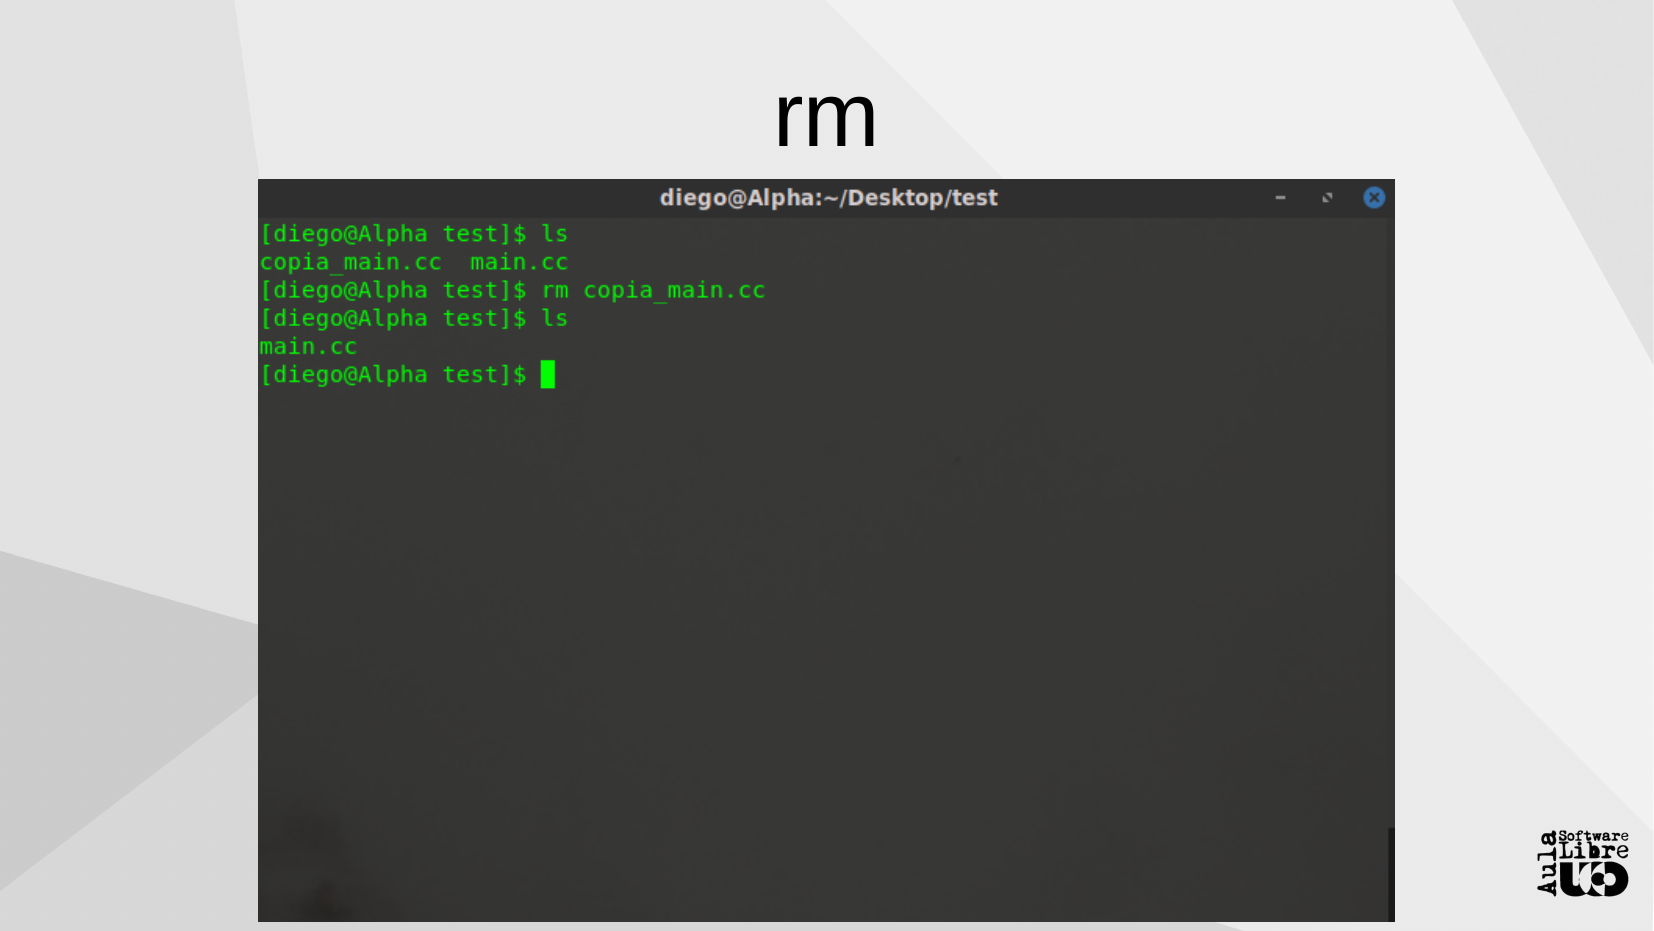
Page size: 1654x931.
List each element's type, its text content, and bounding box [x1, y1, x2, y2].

title rm [82, 37, 1571, 193]
picture [0, 0, 1654, 931]
